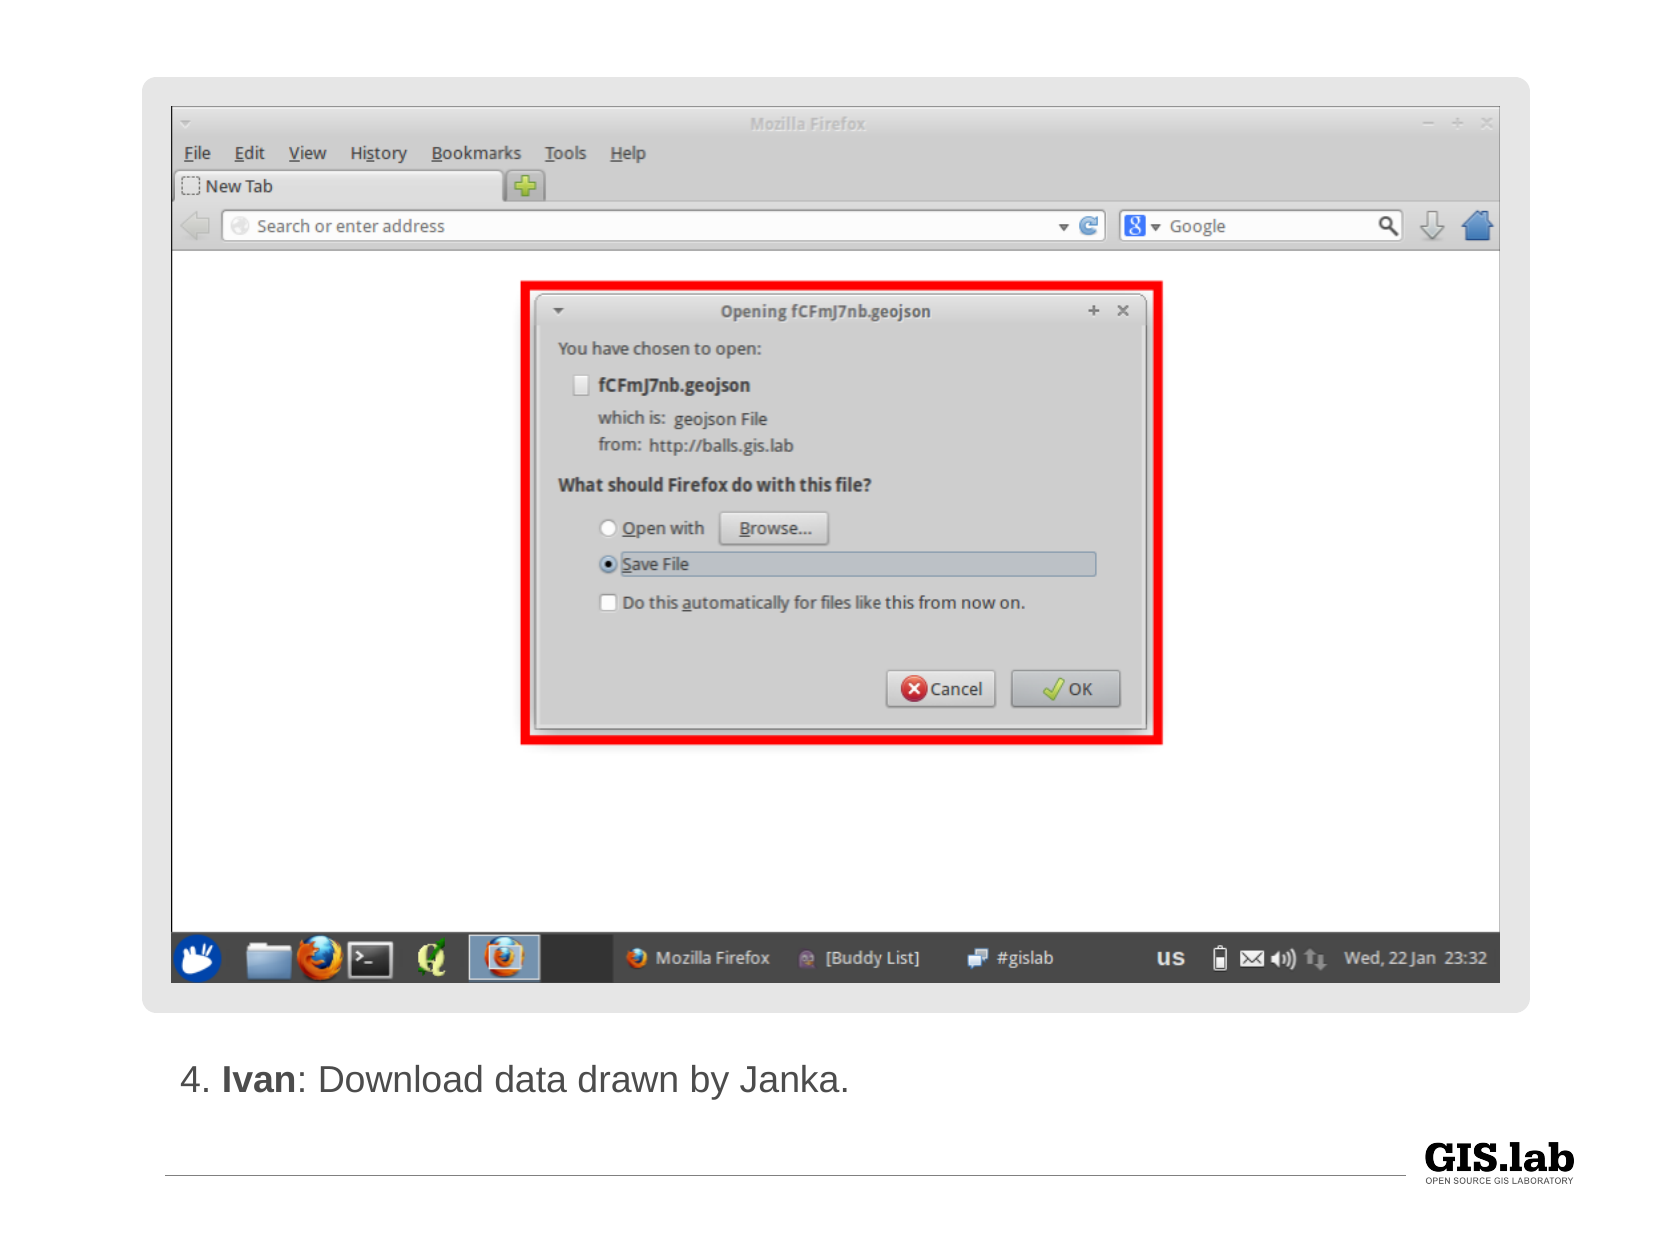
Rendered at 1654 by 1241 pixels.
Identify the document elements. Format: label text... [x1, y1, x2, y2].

picture [171, 106, 1501, 984]
picture [1423, 1139, 1576, 1188]
text_box 4. Ivan: Download data drawn by Janka. [165, 1051, 1524, 1109]
